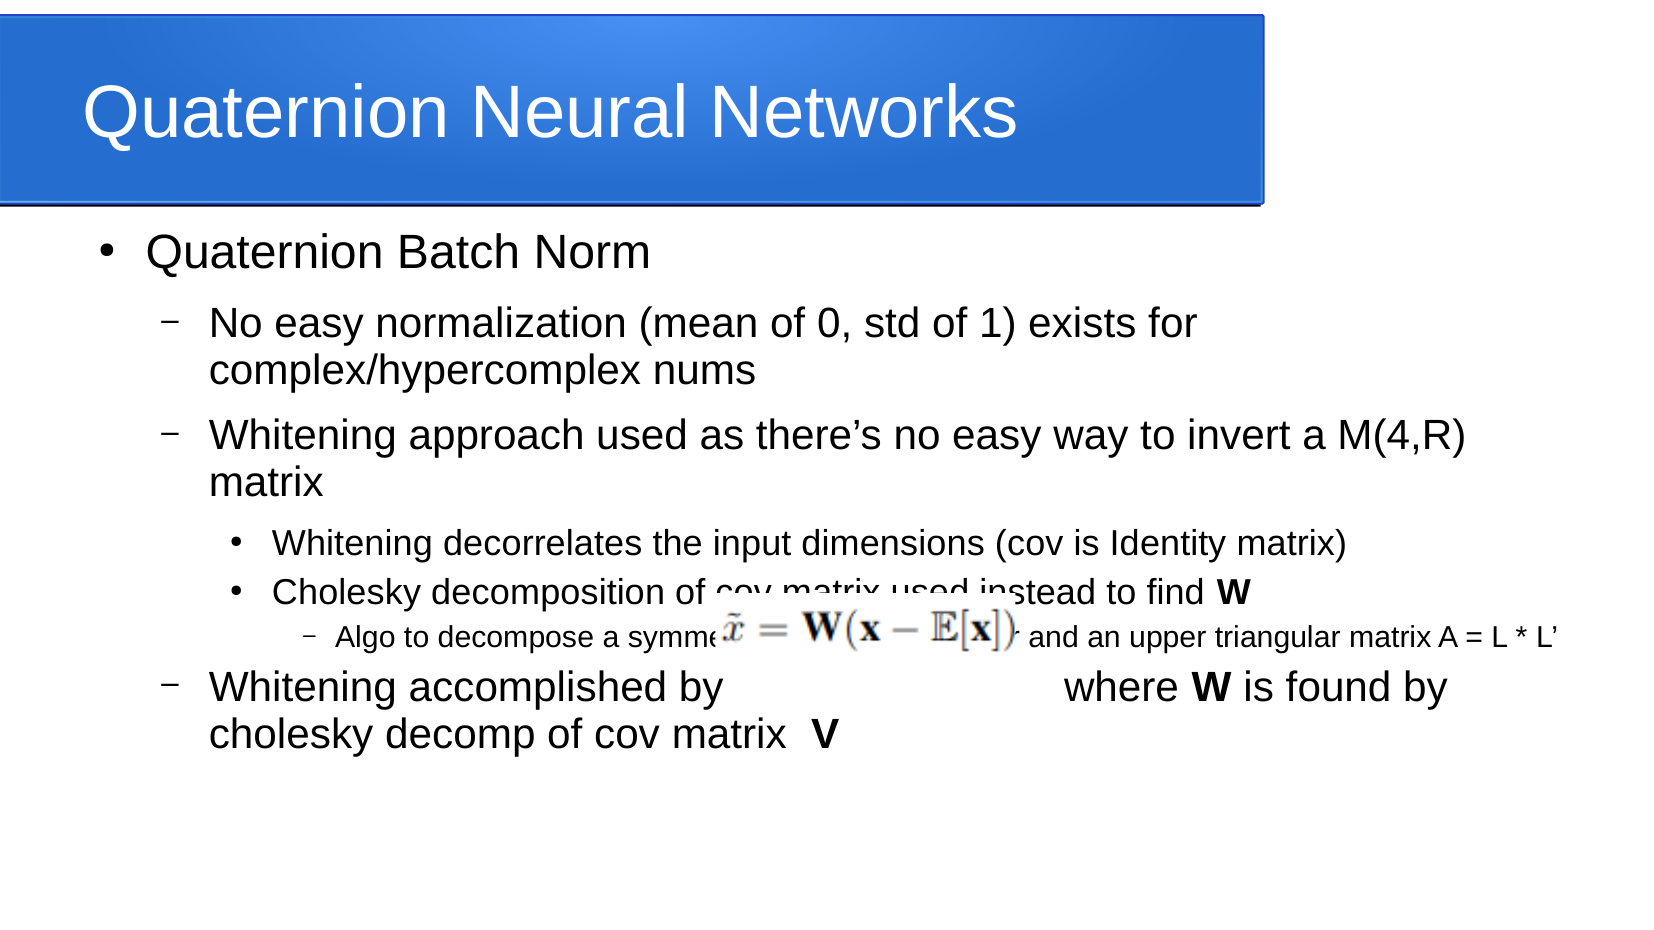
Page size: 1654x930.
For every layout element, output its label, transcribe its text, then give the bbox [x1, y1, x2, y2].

picture [715, 593, 1016, 653]
list Quaternion Batch Norm No easy normalization (mean of 0, std of 1) exists for complex/hypercomplex nums Whitening approach used as there’s no easy way to invert a M(4,R) matrix Whitening decorrelates the input dimensions (cov is Identity matrix) Cholesky decomposition of cov matrix used instead to find W Algo to decompose a symmetric matrix into a lower and an upper triangular matrix A = L * L’ Whitening accomplished by where W is found by cholesky decomp of cov matrix V [82, 224, 1571, 764]
title Quaternion Neural Networks [82, 35, 1234, 189]
